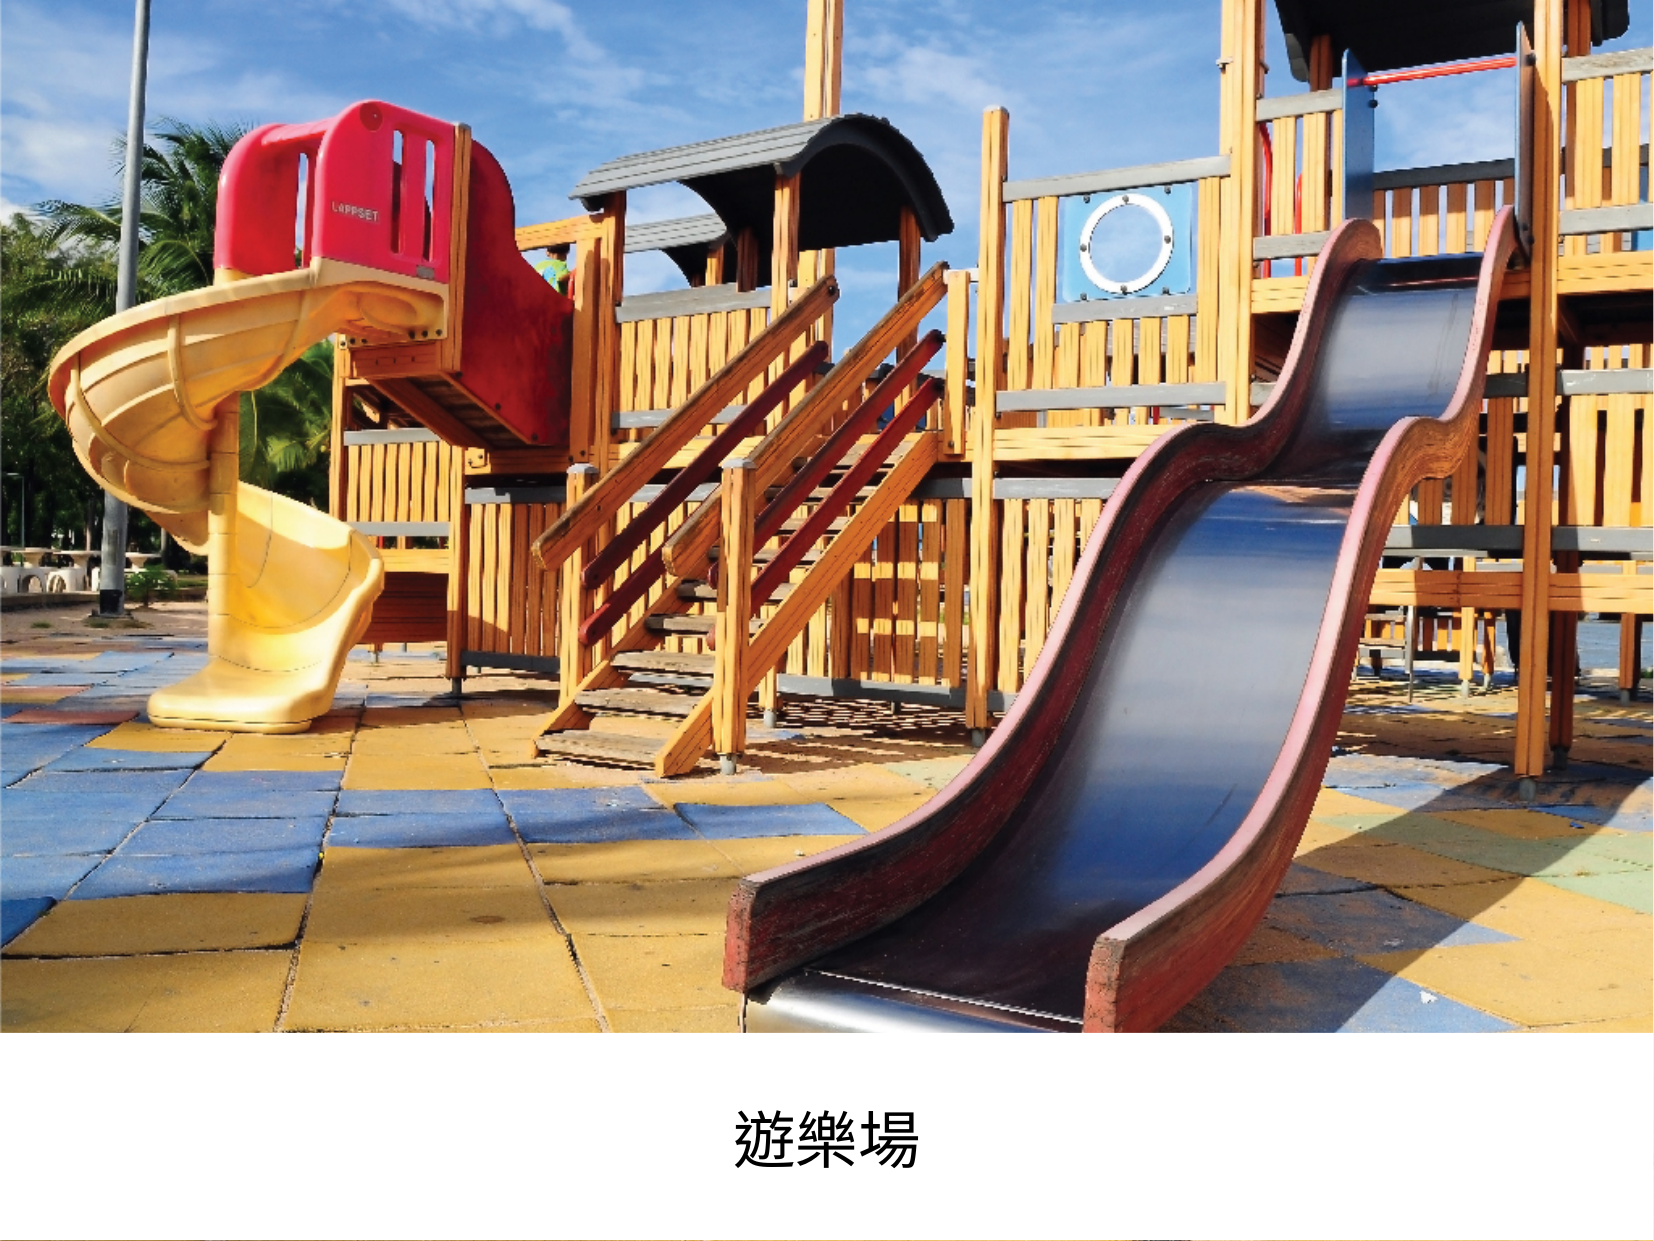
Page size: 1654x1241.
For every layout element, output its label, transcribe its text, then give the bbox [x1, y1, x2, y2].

picture [0, 0, 1654, 1032]
title 遊樂場 [0, 1032, 1654, 1241]
